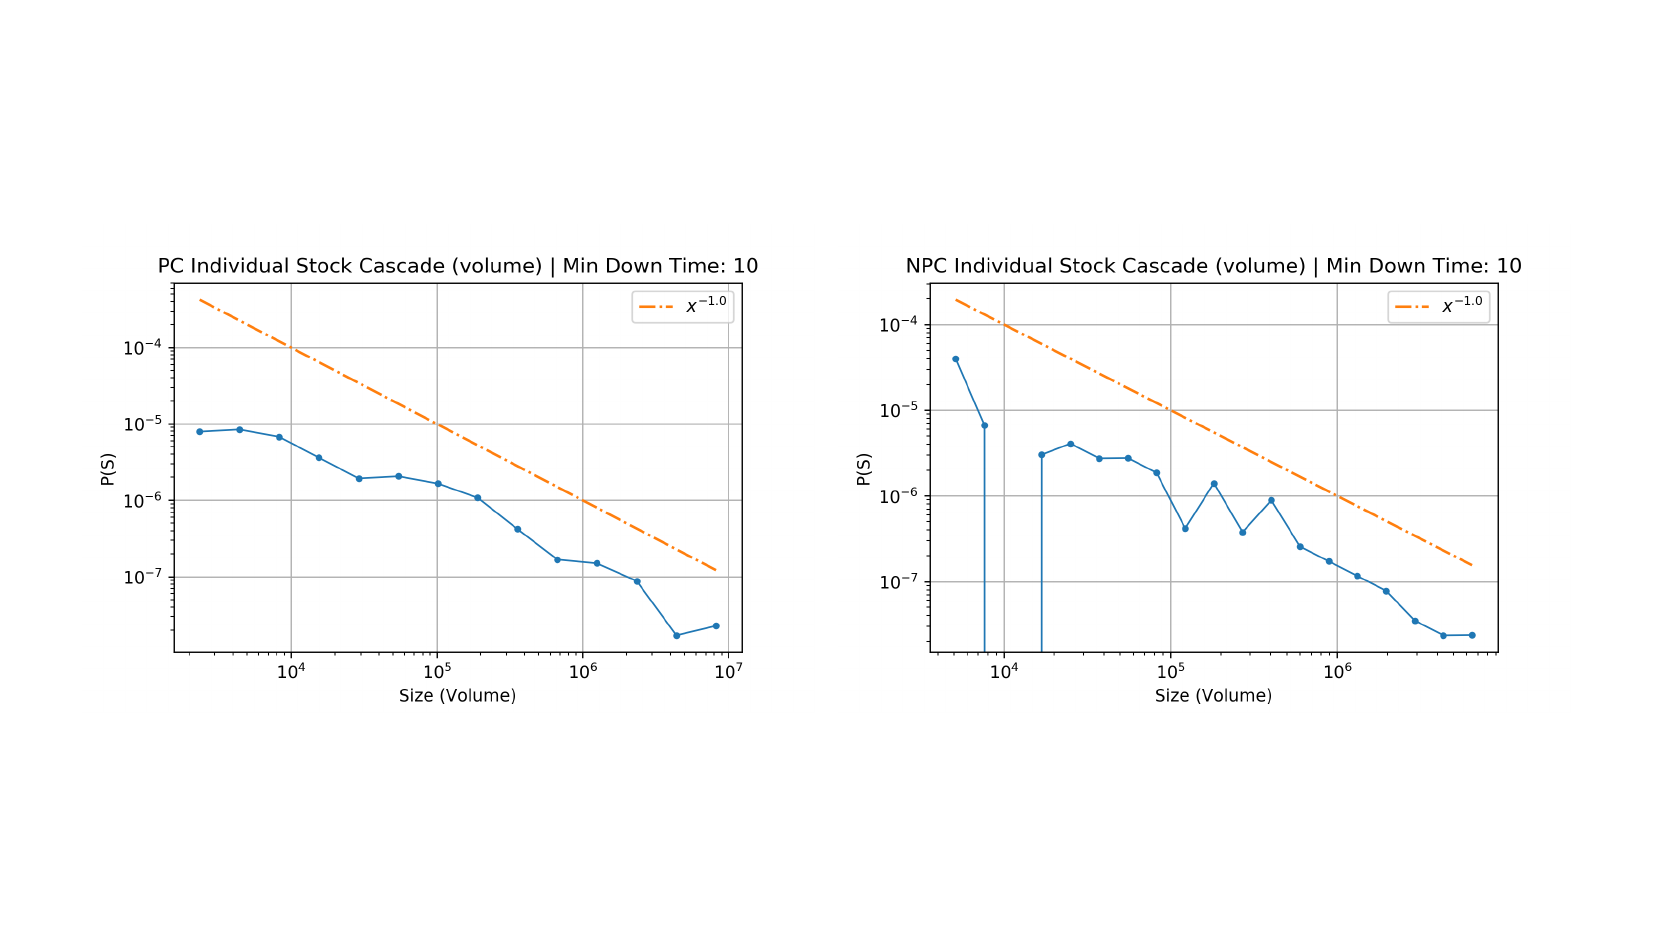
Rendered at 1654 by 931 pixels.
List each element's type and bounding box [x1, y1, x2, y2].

picture [838, 224, 1571, 713]
picture [82, 224, 815, 713]
